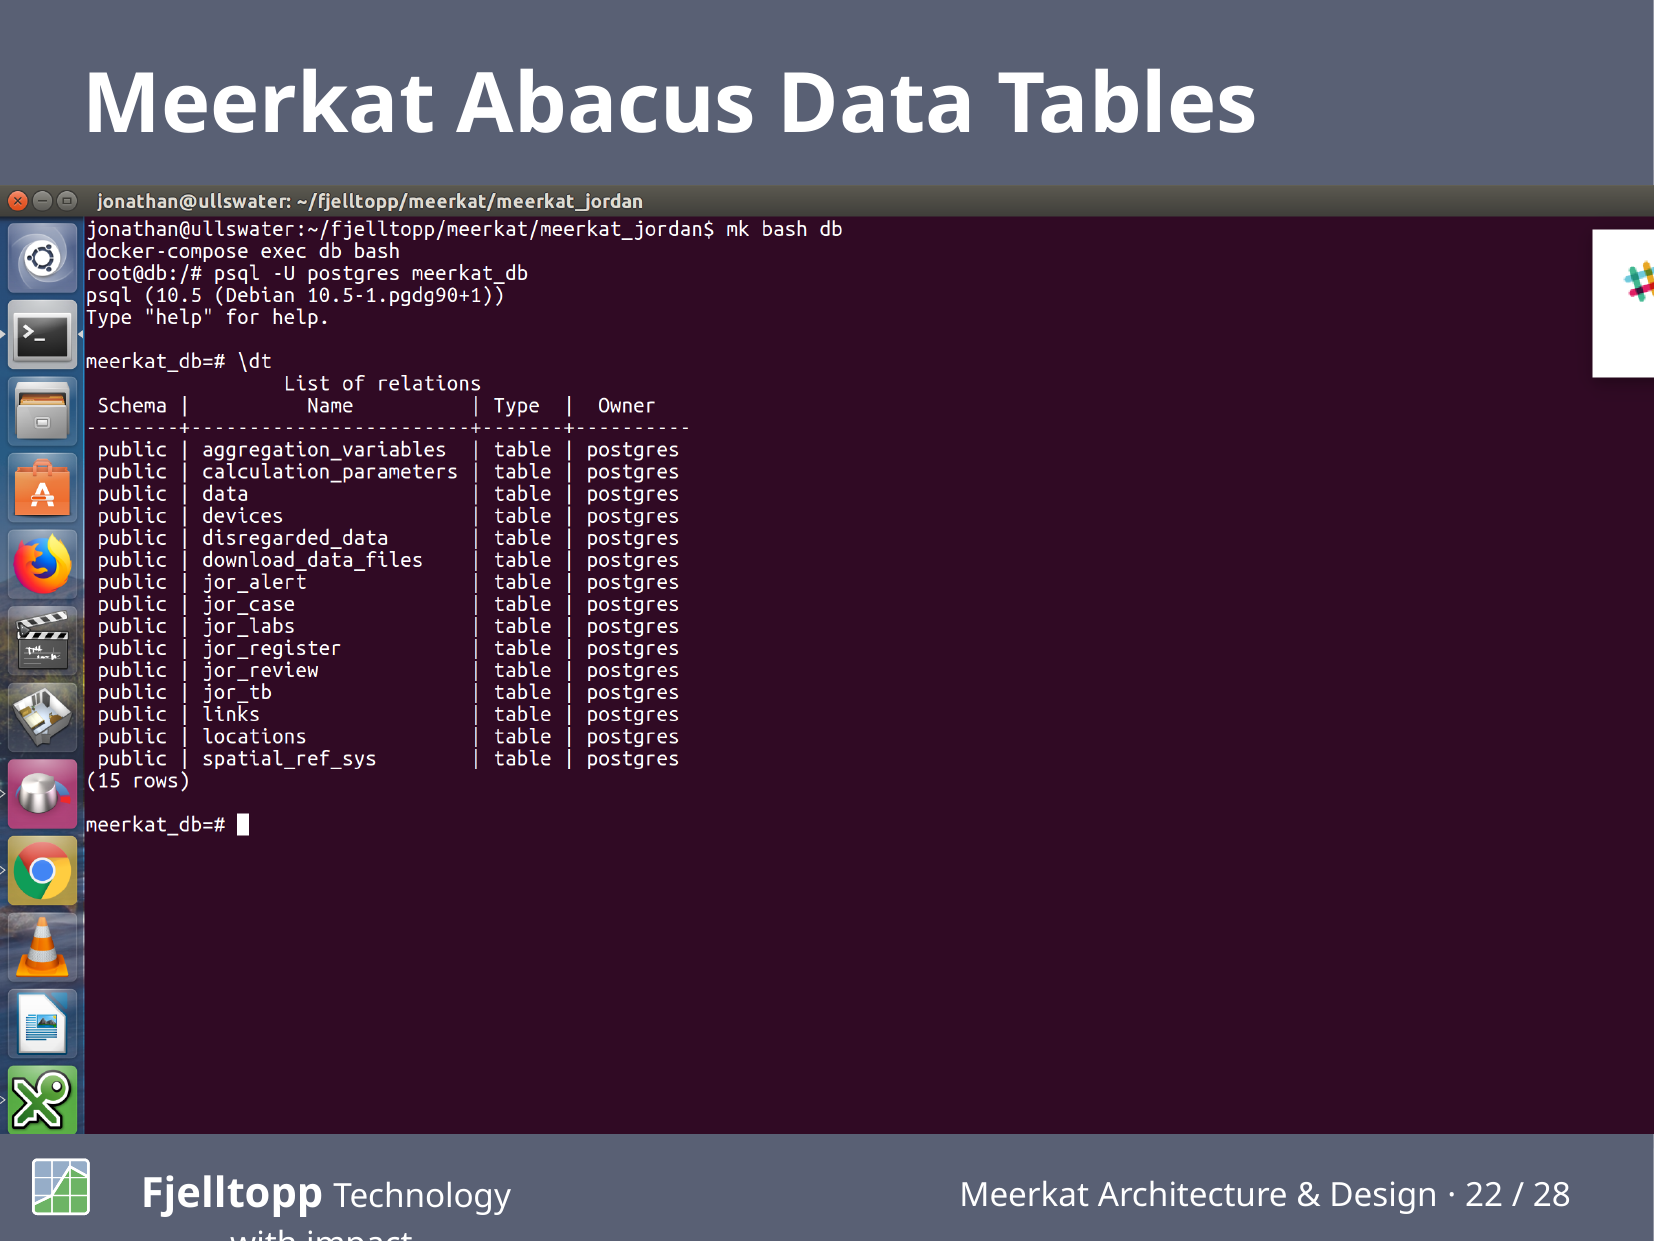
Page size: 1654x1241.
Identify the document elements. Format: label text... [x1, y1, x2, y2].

title Meerkat Abacus Data Tables [82, 0, 1606, 185]
picture [0, 185, 1654, 1134]
